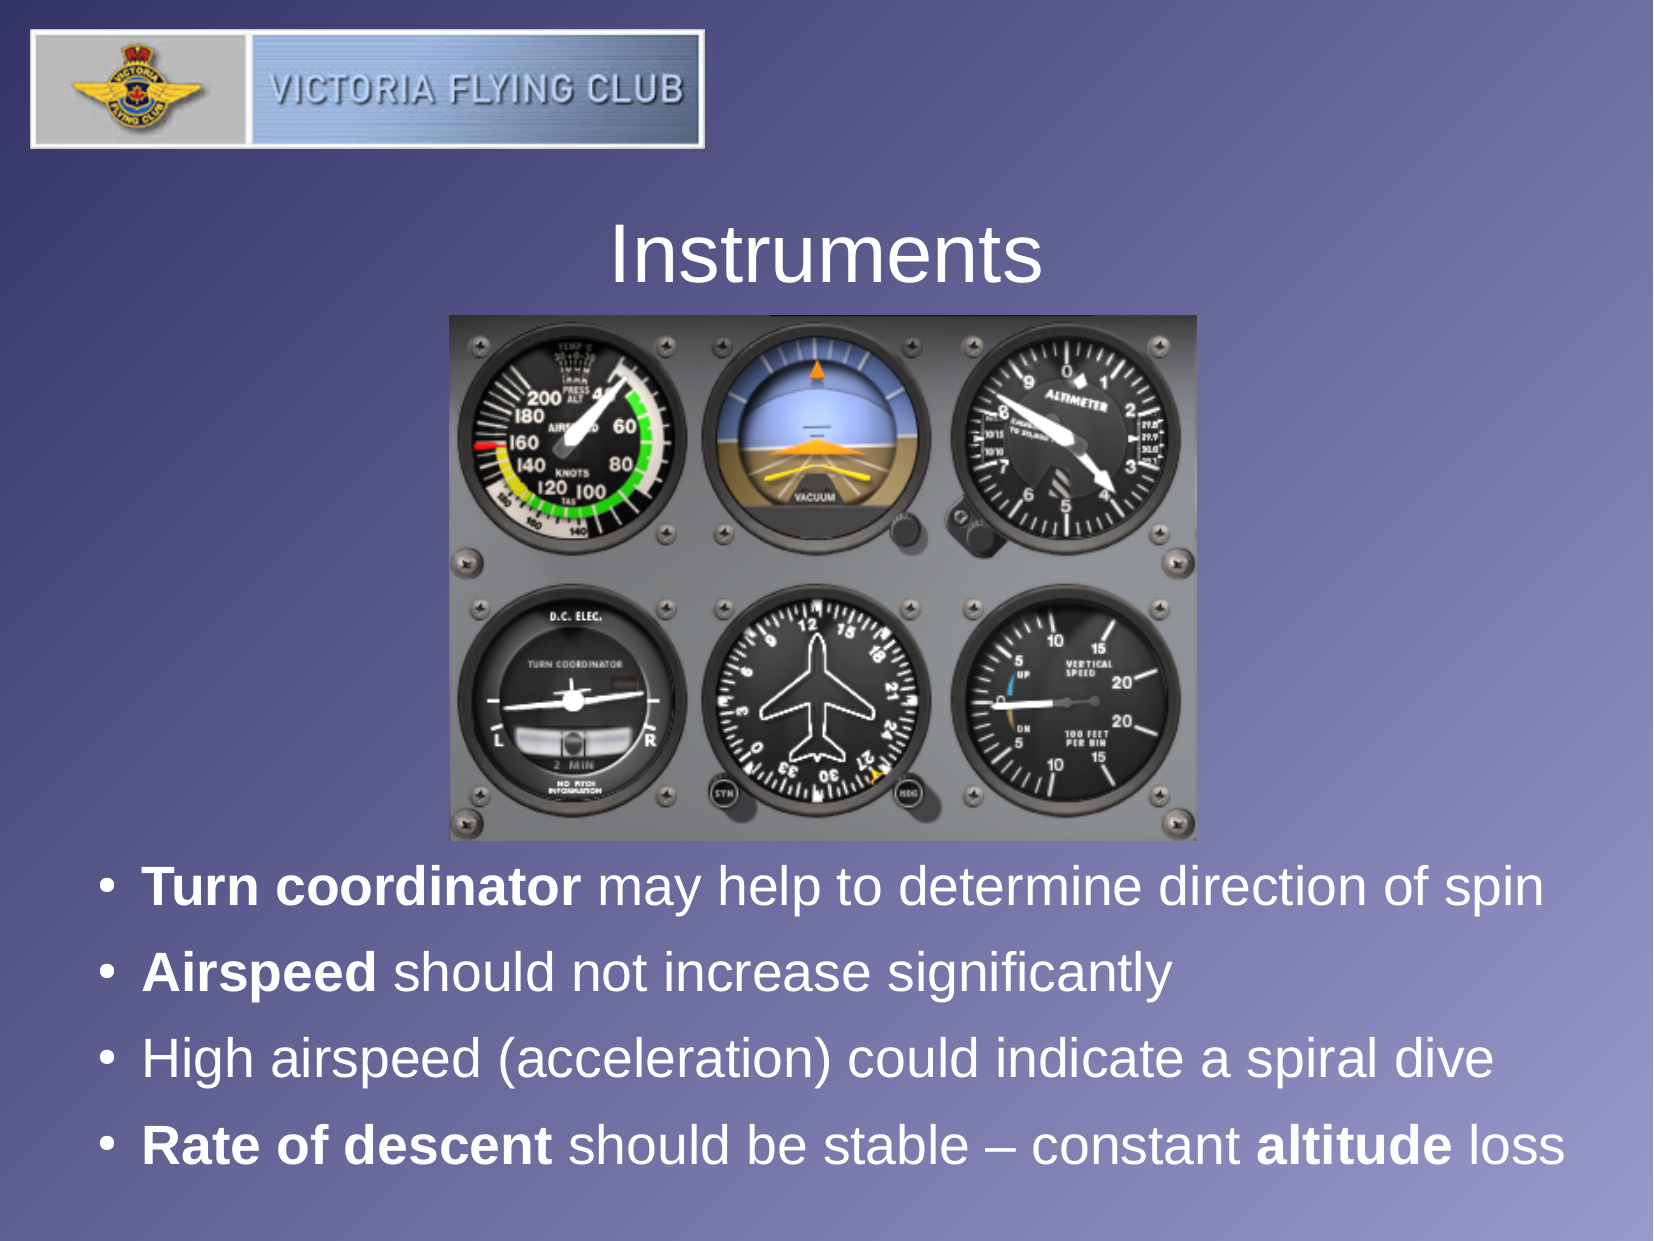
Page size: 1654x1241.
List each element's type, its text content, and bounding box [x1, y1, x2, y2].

picture [30, 29, 705, 149]
title Instruments [82, 150, 1571, 358]
list Turn coordinator may help to determine direction of spin Airspeed should not increase significantly High airspeed (acceleration) could indicate a spiral dive Rate of descent should be stable – constant altitude loss [82, 855, 1571, 1201]
picture [449, 315, 1197, 841]
